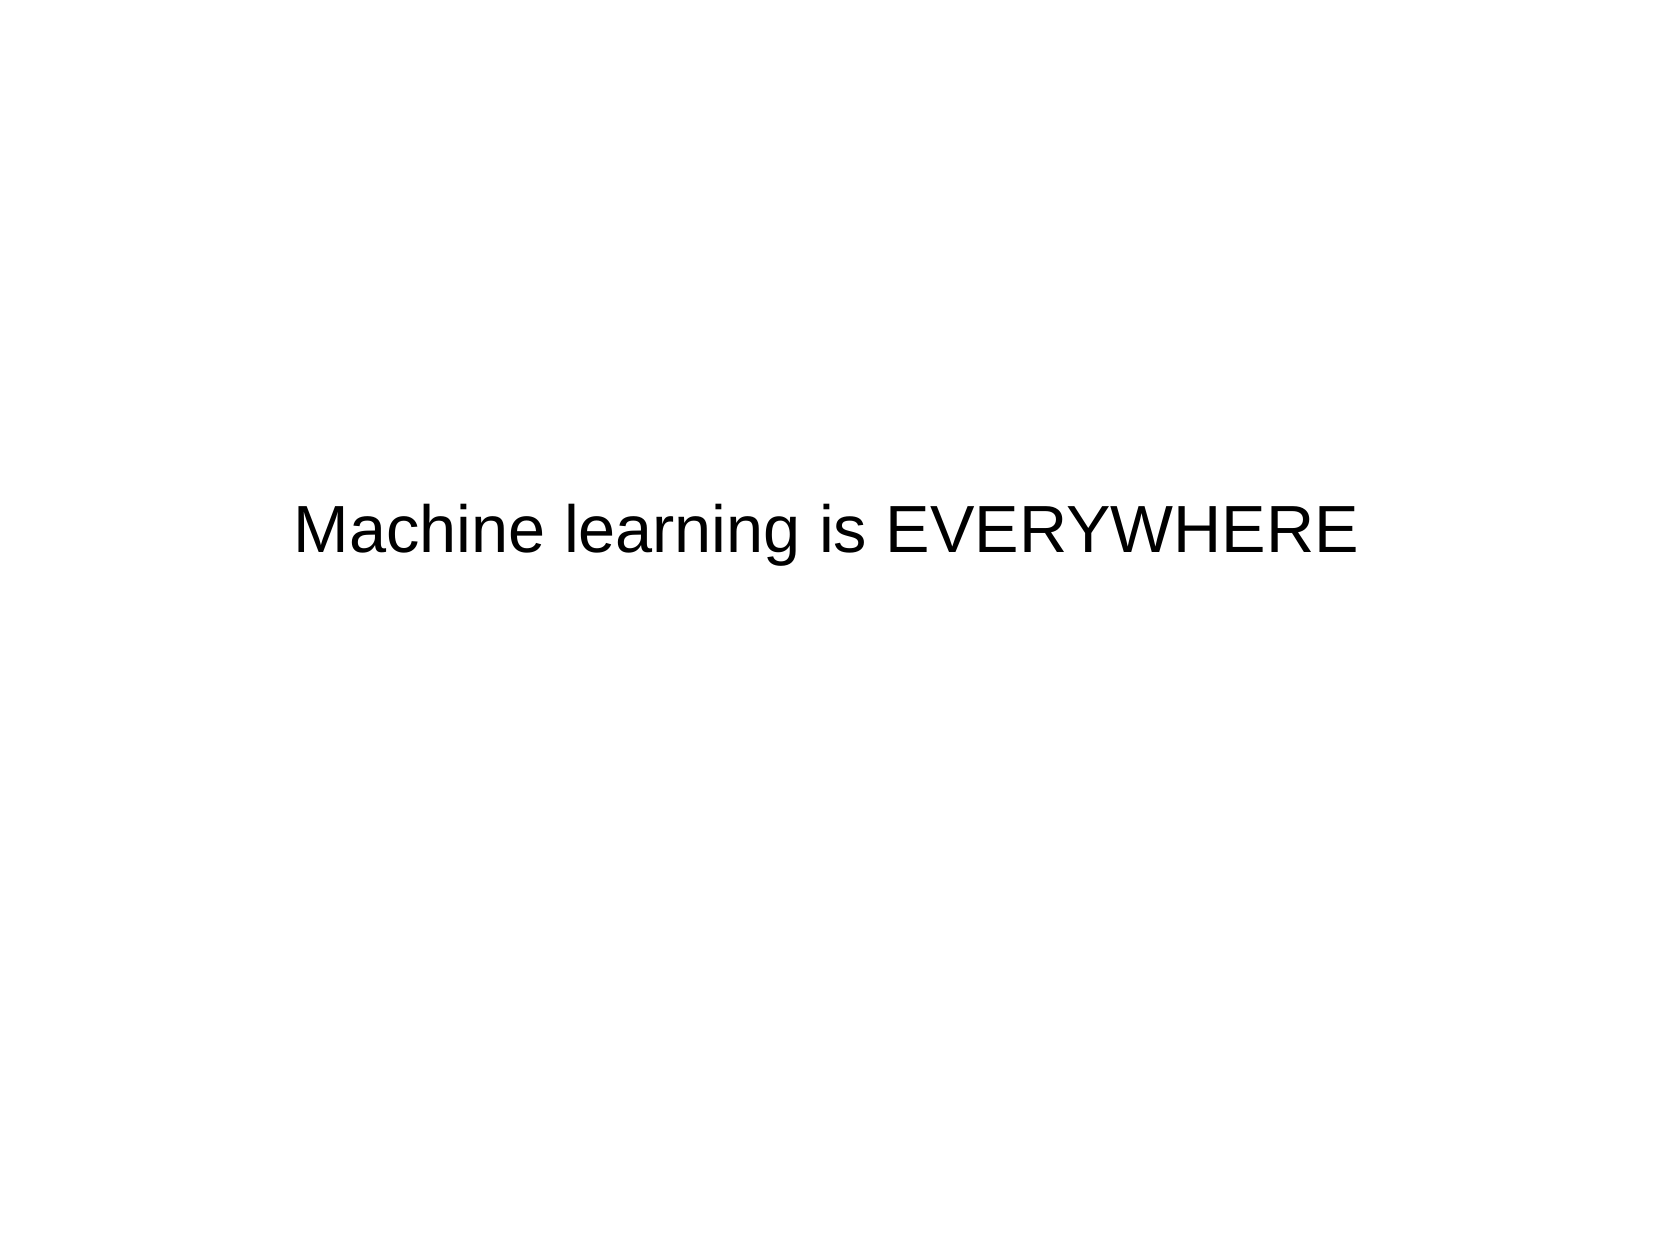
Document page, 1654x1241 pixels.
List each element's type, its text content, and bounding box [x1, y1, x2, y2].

subtitle Machine learning is EVERYWHERE [82, 49, 1571, 1010]
